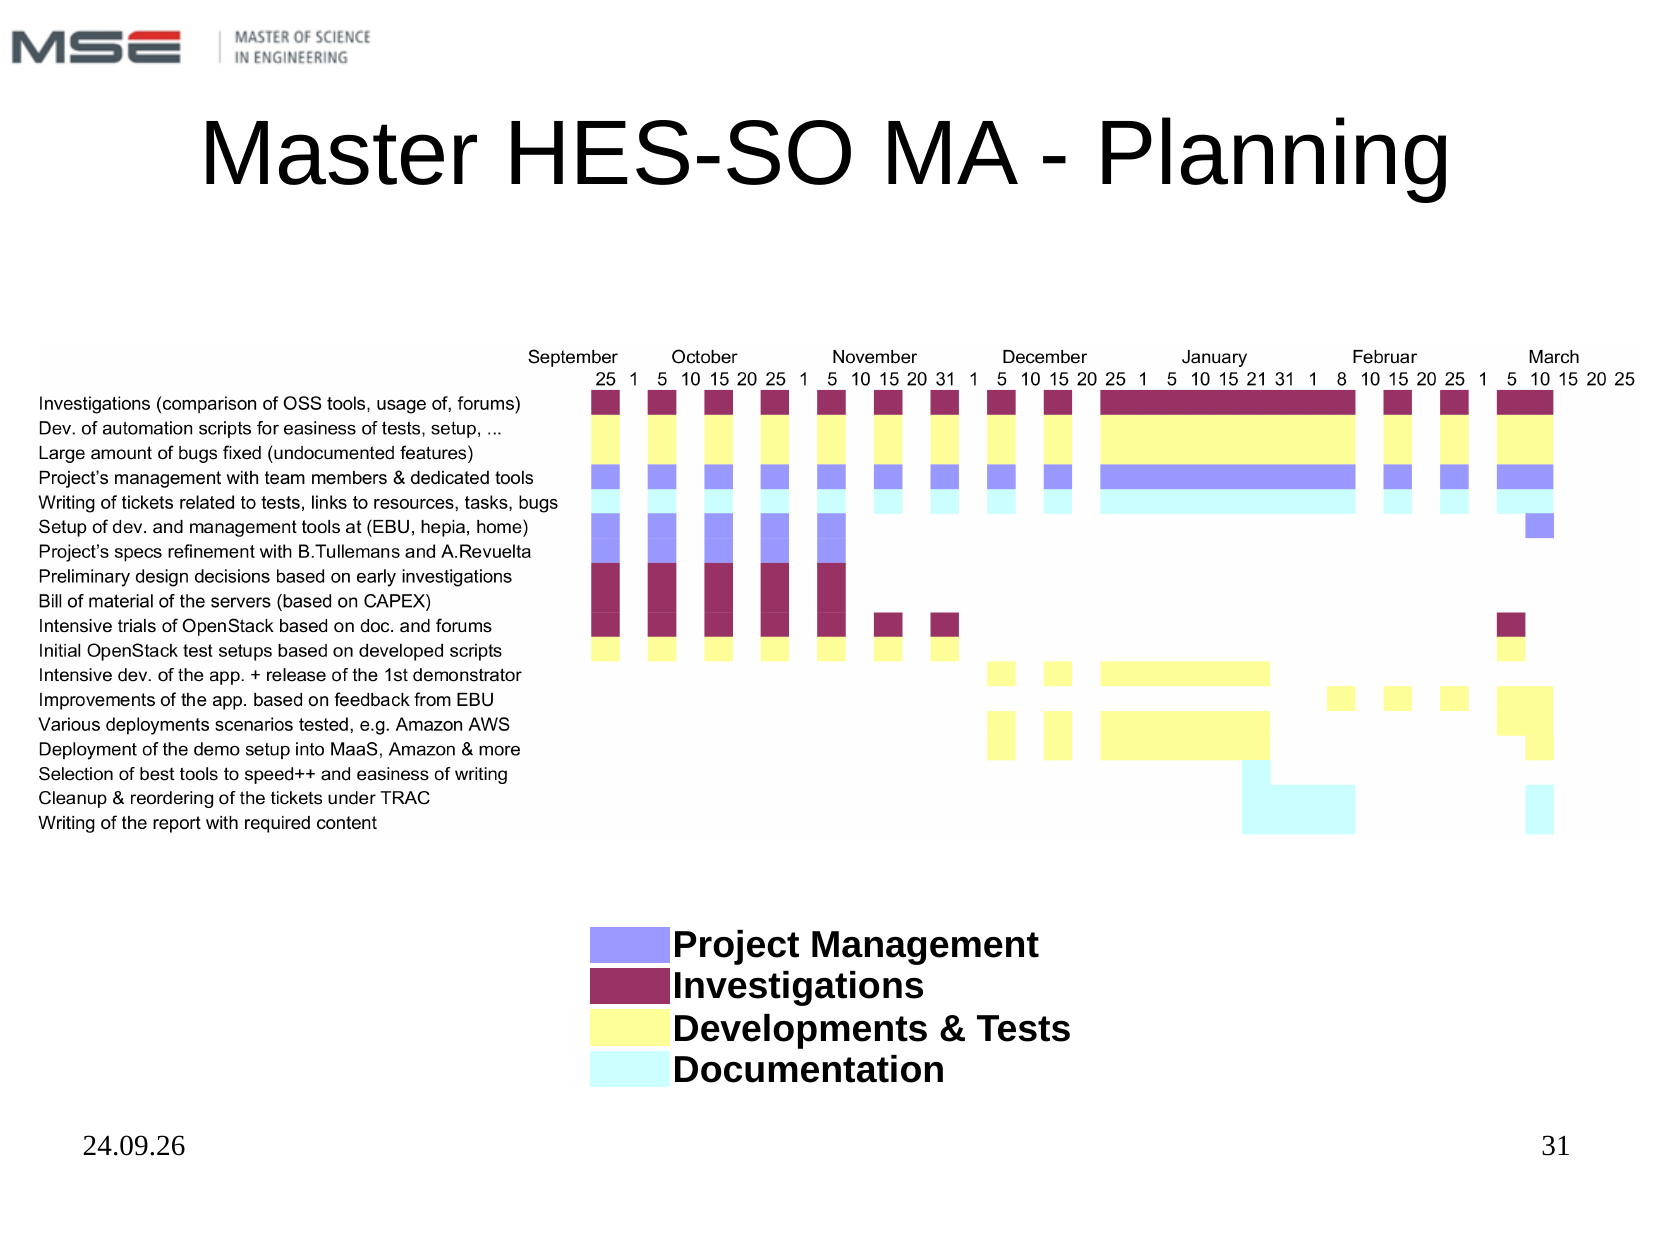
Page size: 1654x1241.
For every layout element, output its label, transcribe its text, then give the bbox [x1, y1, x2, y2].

picture [3, 0, 402, 107]
text_box [590, 968, 670, 1004]
text_box [590, 1051, 670, 1087]
text_box [590, 927, 670, 963]
text_box [590, 1009, 670, 1046]
text_box Project Management Investigations Developments & Tests Documentation [622, 915, 1087, 1099]
title Master HES-SO MA - Planning [82, 49, 1571, 257]
picture [35, 342, 1642, 839]
